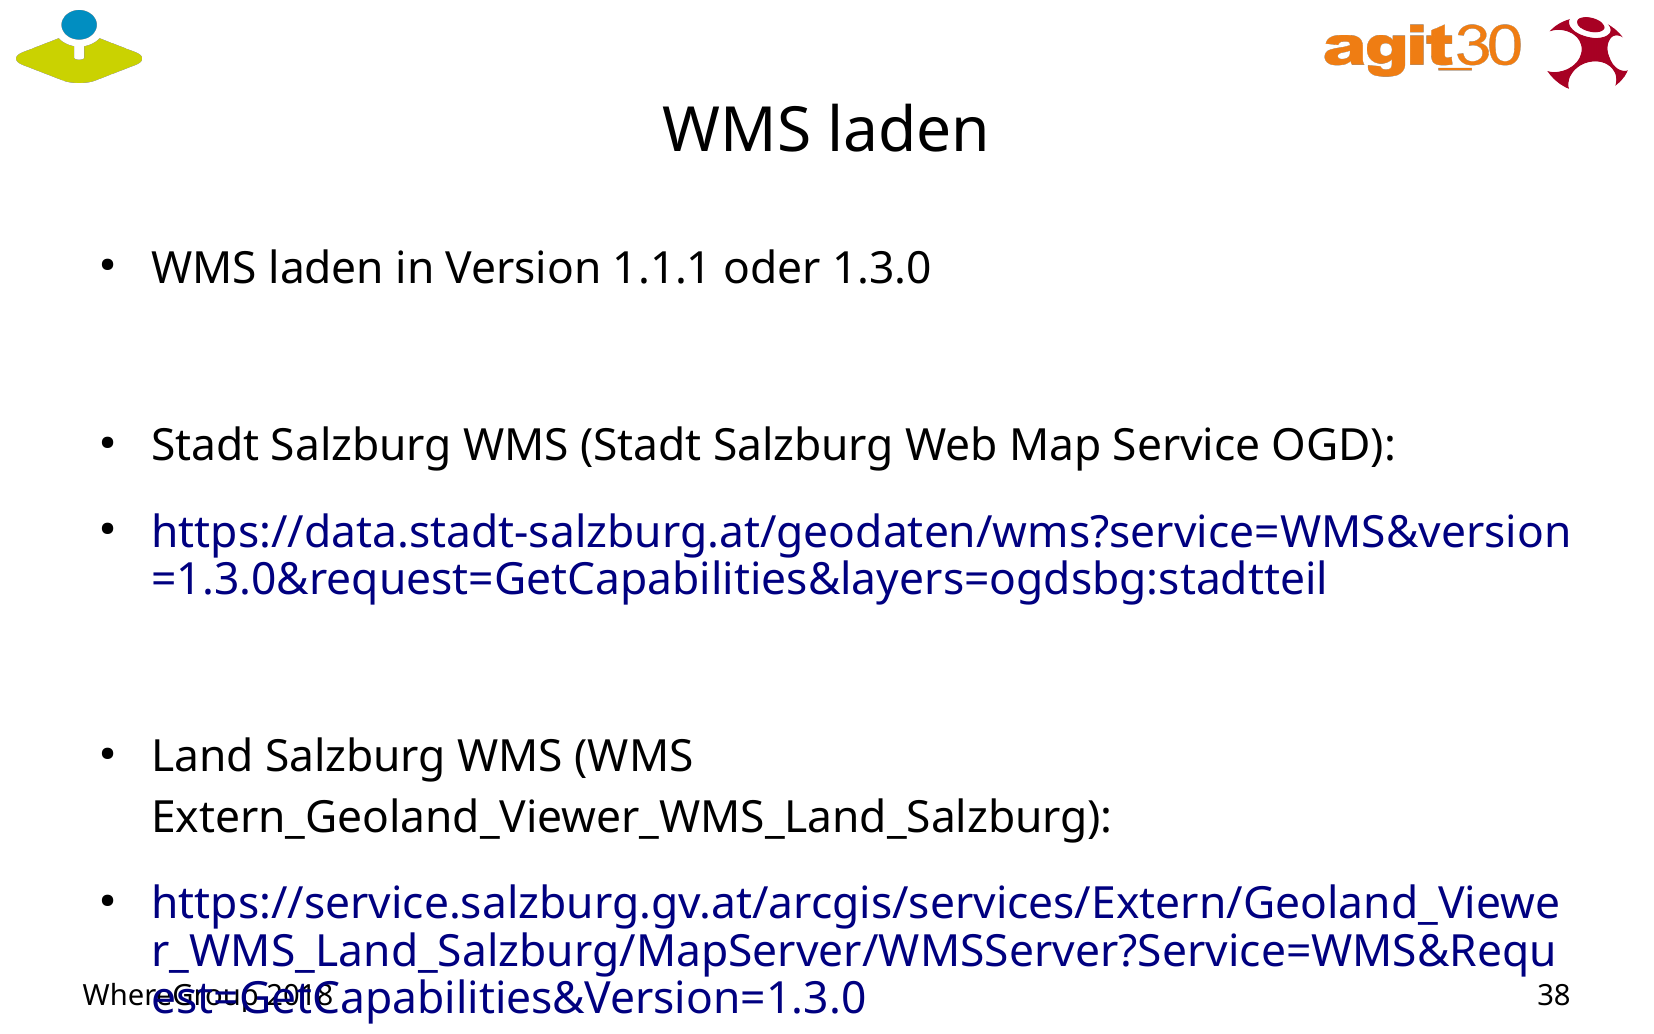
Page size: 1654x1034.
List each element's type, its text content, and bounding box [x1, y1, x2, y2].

picture [1322, 21, 1524, 41]
title WMS laden [82, 41, 1571, 214]
picture [1547, 17, 1628, 89]
picture [16, 10, 142, 83]
list WMS laden in Version 1.1.1 oder 1.3.0 Stadt Salzburg WMS (Stadt Salzburg Web Map Service OGD): https://data.stadt-salzburg.at/geodaten/wms?service=WMS&version=1.3.0&request=GetCapabilities&layers=ogdsbg:stadtteil Land Salzburg WMS (WMS Extern_Geoland_Viewer_WMS_Land_Salzburg): https://service.salzburg.gv.at/arcgis/services/Extern/Geoland_Viewer_WMS_Land_Salzburg/MapServer/WMSServer?Service=WMS&Request=GetCapabilities&Version=1.3.0 [82, 235, 1571, 949]
